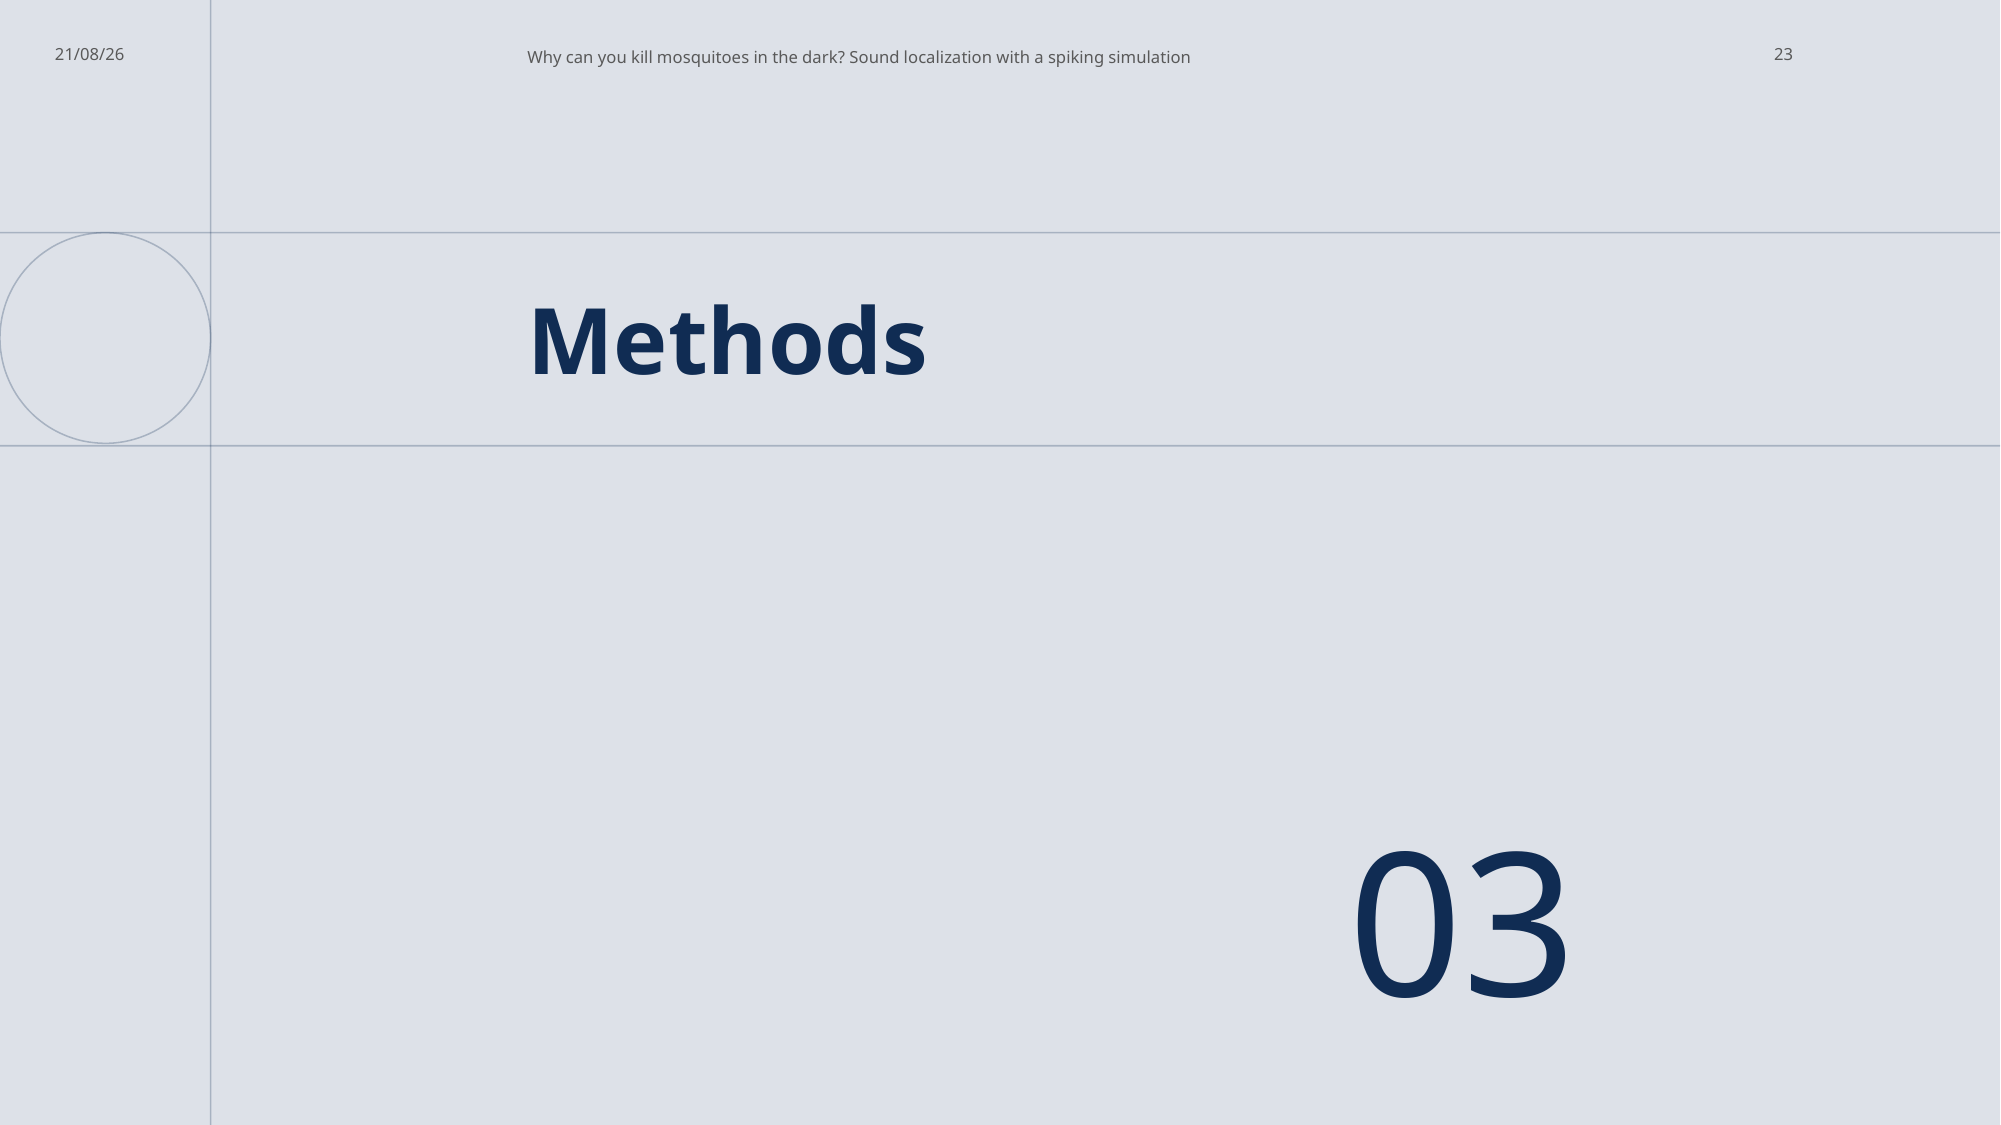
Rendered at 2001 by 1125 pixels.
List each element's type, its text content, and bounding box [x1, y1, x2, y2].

title Methods [527, 232, 1946, 444]
slide_number [1774, 6, 1946, 67]
footer Why can you kill mosquitoes in the dark? Sound localization with a spiking simulation [527, 6, 1203, 67]
slide_number [54, 6, 446, 67]
list 03 [1348, 649, 1946, 1037]
